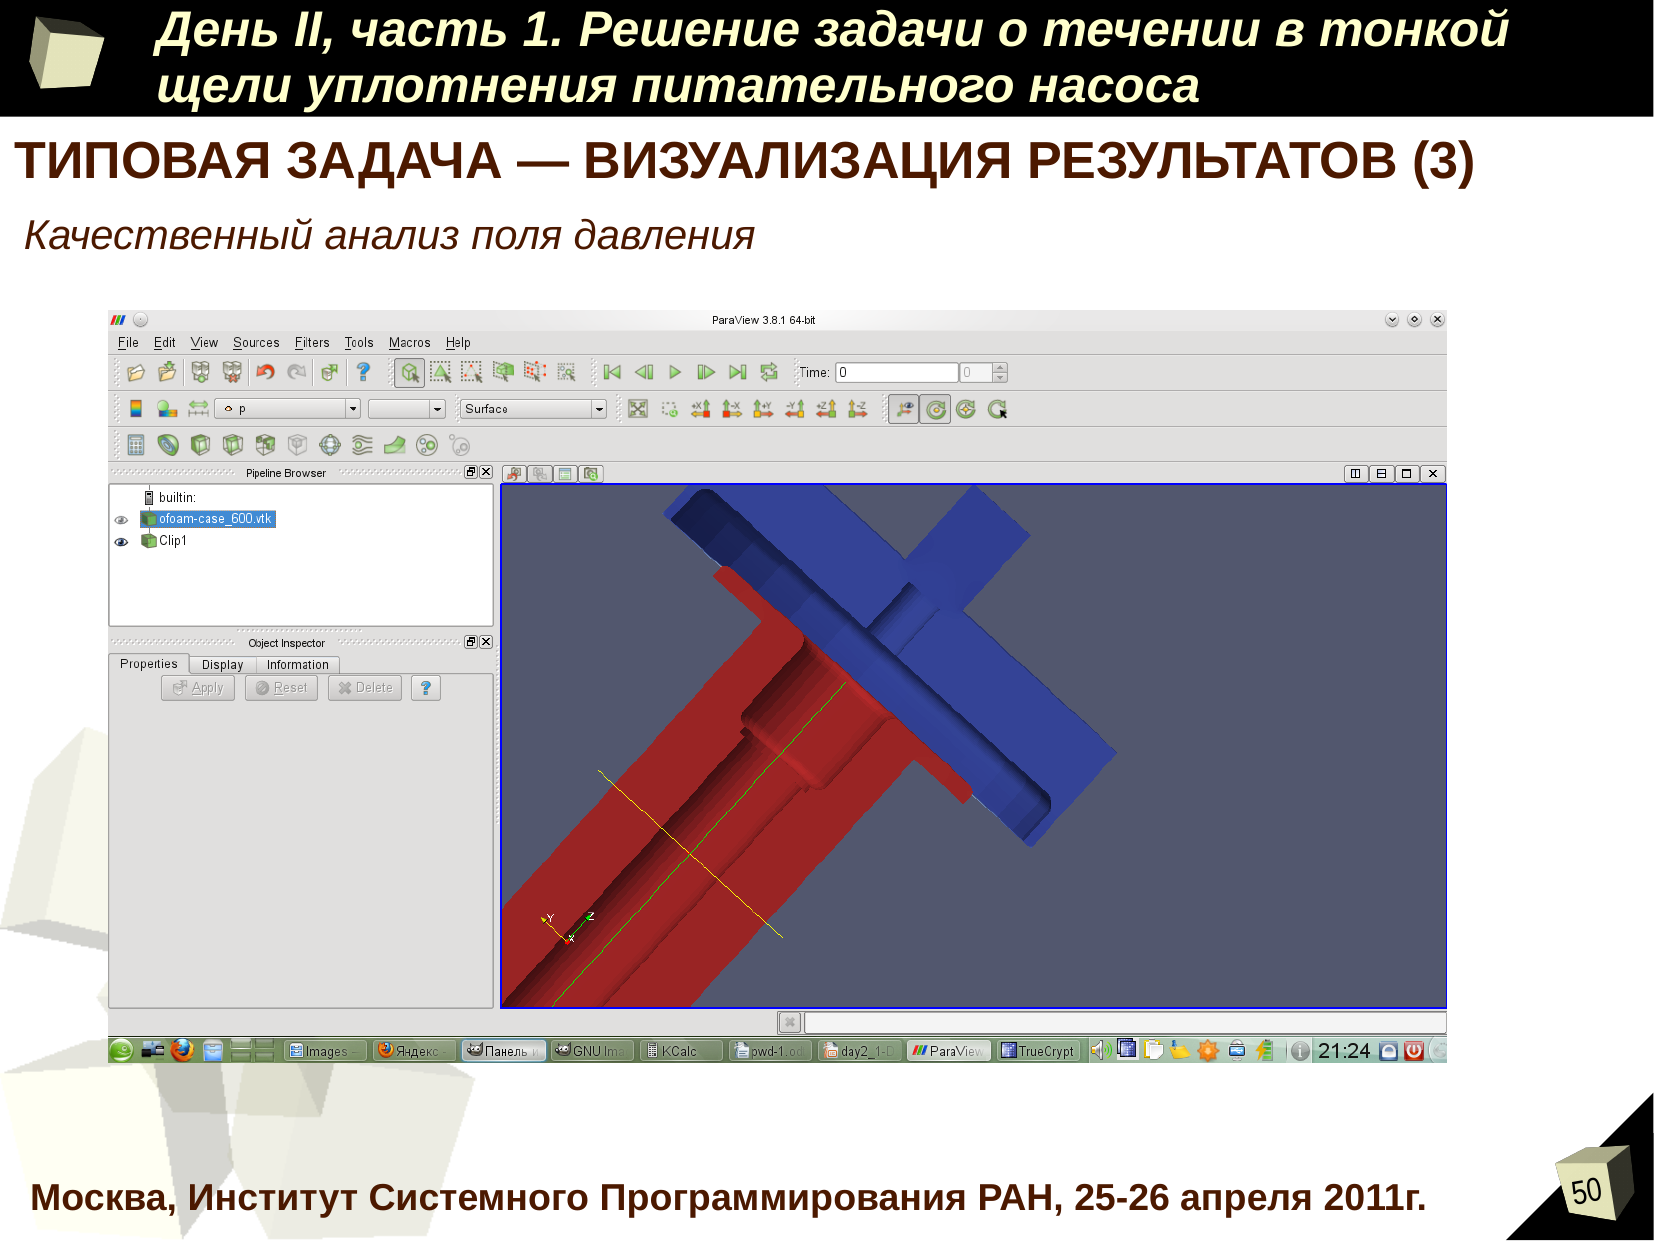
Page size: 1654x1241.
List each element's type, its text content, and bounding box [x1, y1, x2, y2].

text_box ТИПОВАЯ ЗАДАЧА — ВИЗУАЛИЗАЦИЯ РЕЗУЛЬТАТОВ (3) [0, 124, 1654, 214]
picture [464, 1193, 472, 1198]
text_box Качественный анализ поля давления [9, 204, 1654, 266]
picture [0, 310, 1447, 1241]
